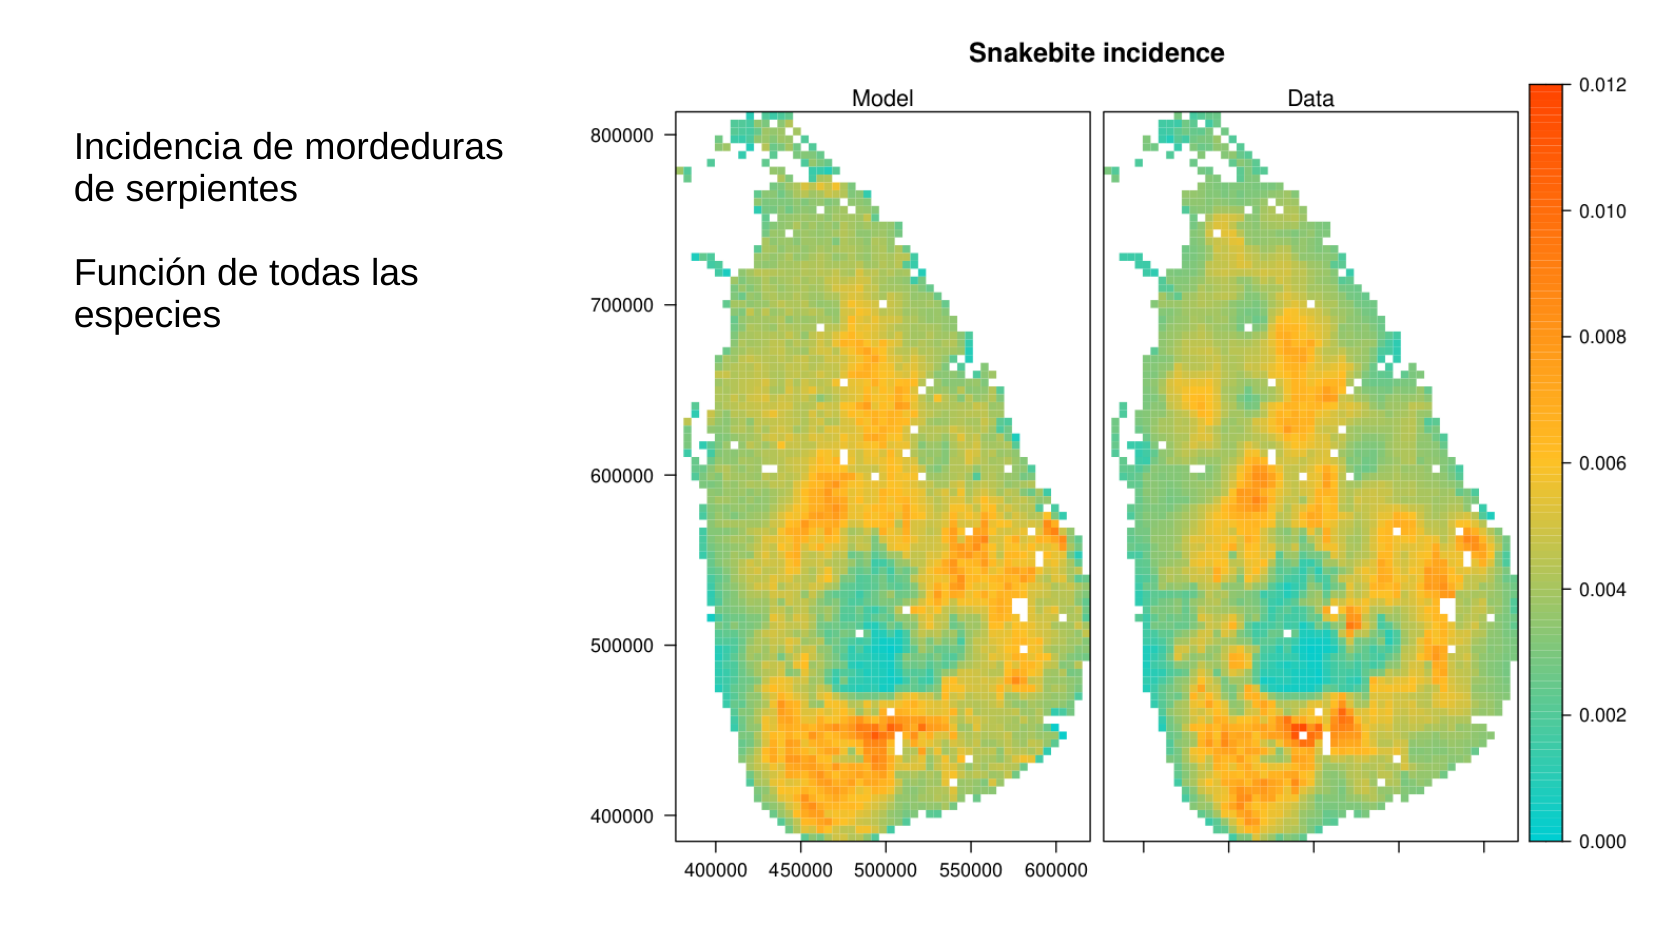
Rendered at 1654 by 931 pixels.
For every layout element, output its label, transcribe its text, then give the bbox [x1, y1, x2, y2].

picture [561, 27, 1654, 886]
text_box Incidencia de mordeduras de serpientes Función de todas las especies [59, 118, 532, 414]
